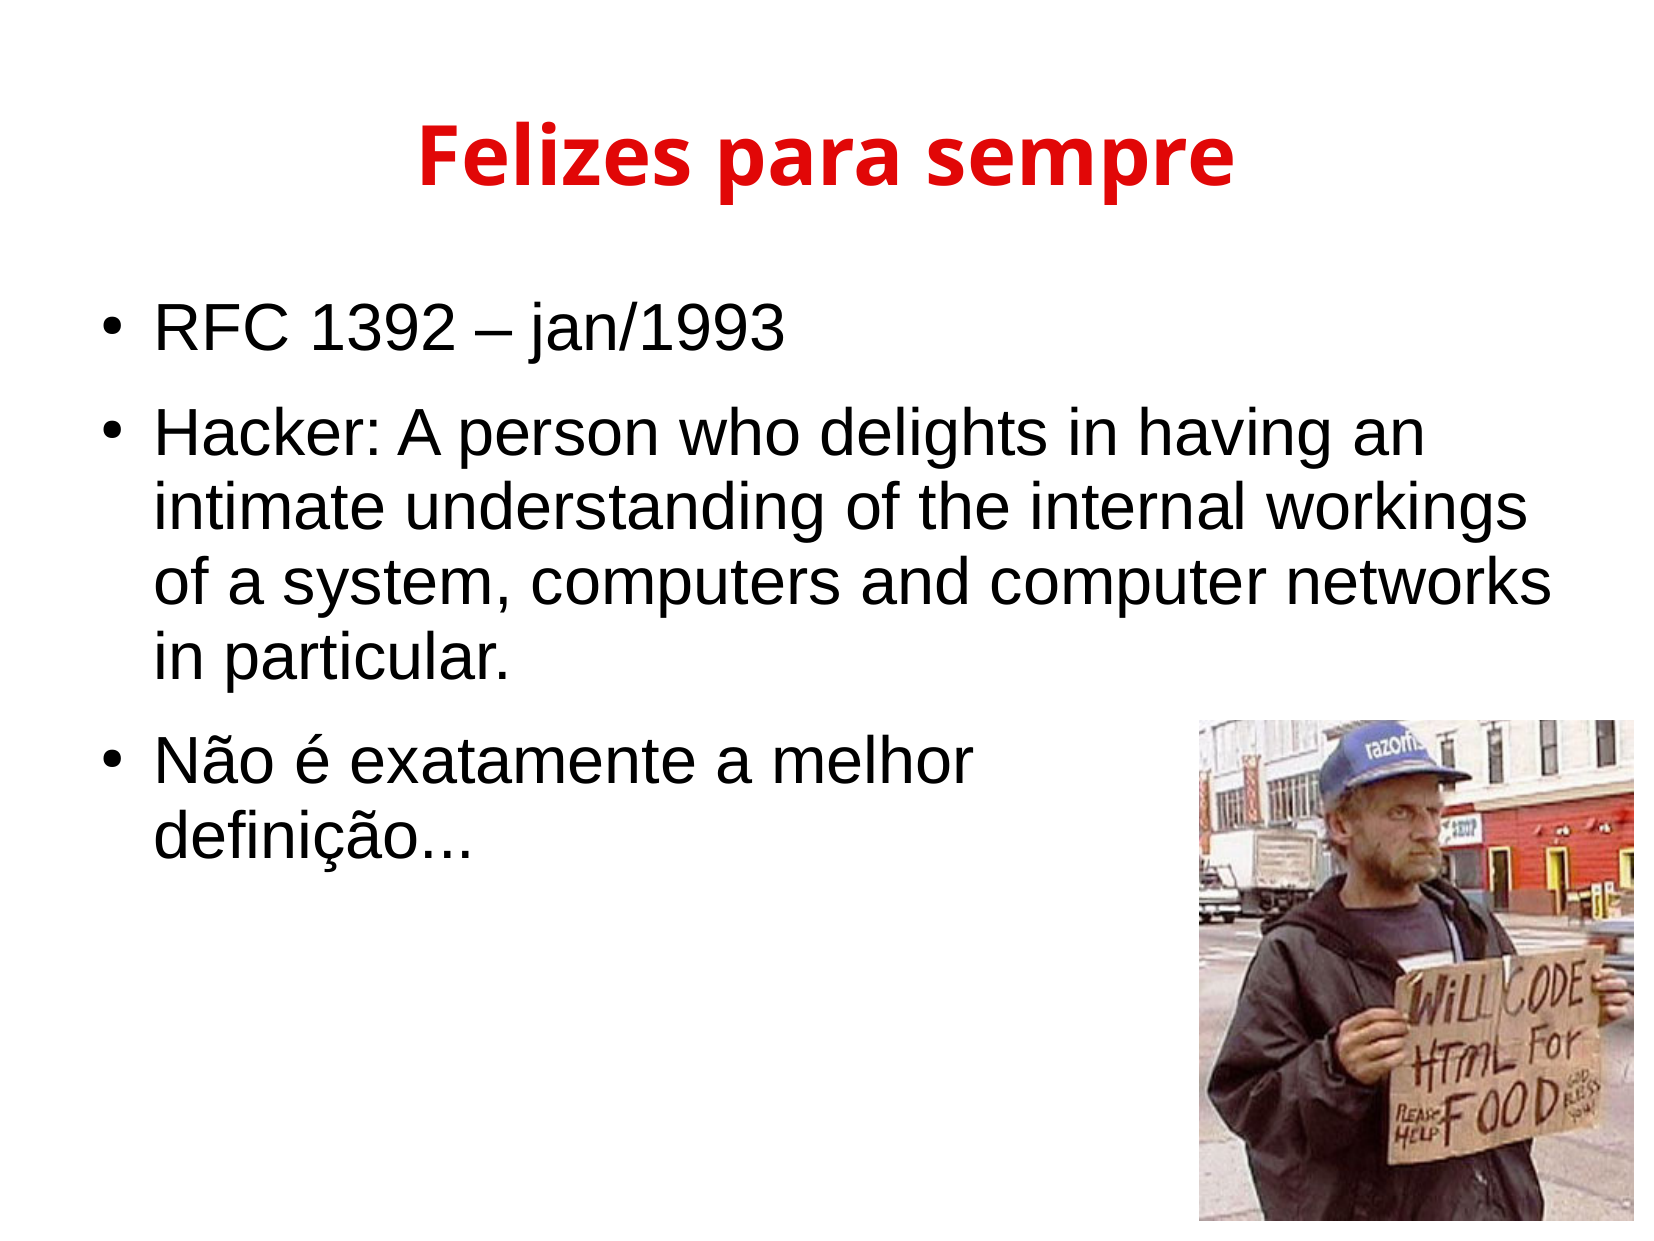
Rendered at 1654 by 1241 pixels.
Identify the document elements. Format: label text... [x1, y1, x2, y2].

title Felizes para sempre [82, 49, 1571, 257]
list RFC 1392 – jan/1993 Hacker: A person who delights in having an intimate understanding of the internal workings of a system, computers and computer networks in particular. Não é exatamente a melhor definição... [82, 290, 1571, 1010]
picture [1199, 720, 1634, 1221]
